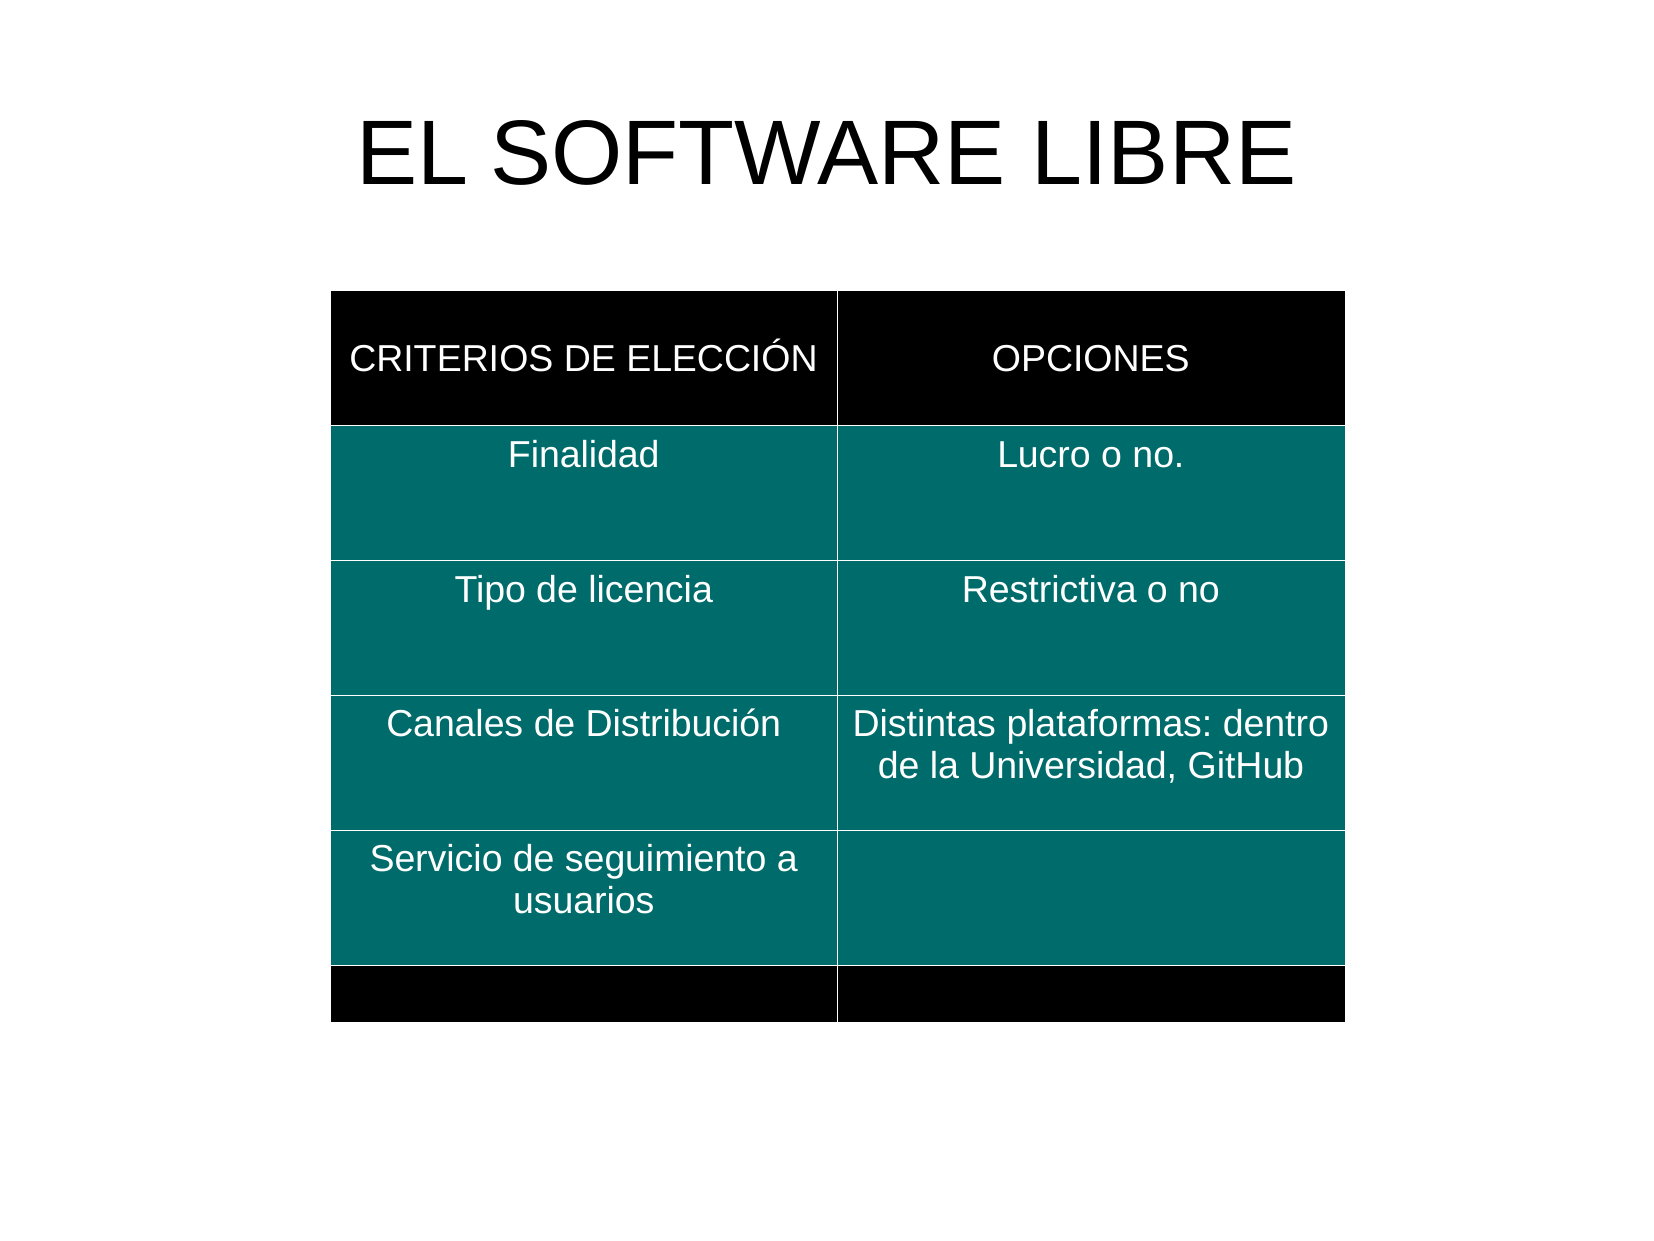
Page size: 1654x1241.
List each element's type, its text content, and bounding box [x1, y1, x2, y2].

table_cell Servicio de seguimiento a usuarios [331, 831, 837, 965]
table_cell Finalidad [331, 426, 837, 560]
table_cell Restrictiva o no [838, 561, 1345, 695]
table_cell [331, 966, 837, 1022]
table_cell Distintas plataformas: dentro de la Universidad, GitHub [838, 696, 1345, 830]
table_cell Tipo de licencia [331, 561, 837, 695]
table_cell Canales de Distribución [331, 696, 837, 830]
table_header OPCIONES [838, 291, 1345, 425]
table_header CRITERIOS DE ELECCIÓN [331, 291, 837, 425]
table_cell [838, 966, 1345, 1022]
table_cell Lucro o no. [838, 426, 1345, 560]
table_cell [838, 831, 1345, 965]
title EL SOFTWARE LIBRE [82, 49, 1571, 257]
